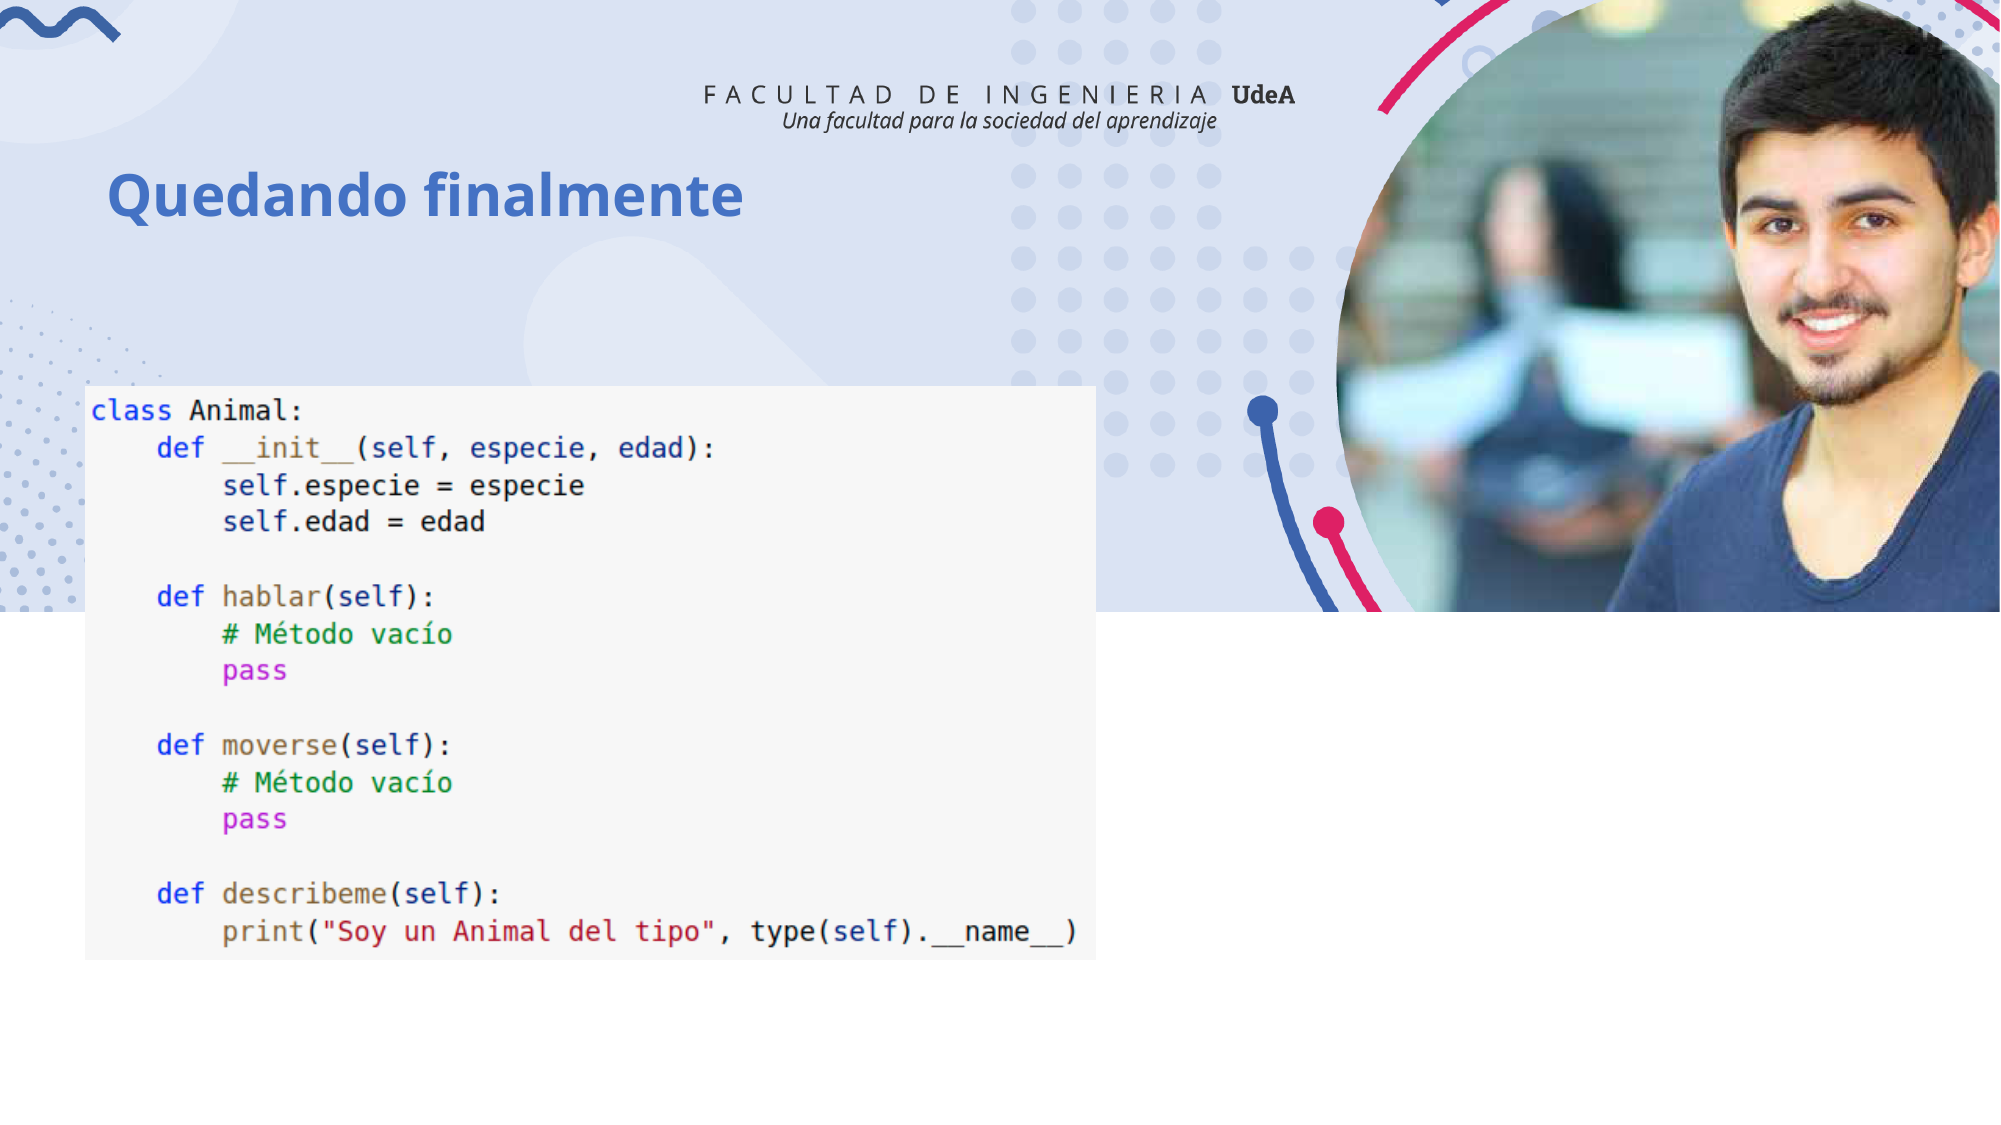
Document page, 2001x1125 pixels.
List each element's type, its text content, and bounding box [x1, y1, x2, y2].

text_box Quedando finalmente [92, 141, 988, 253]
picture [0, 0, 2000, 961]
